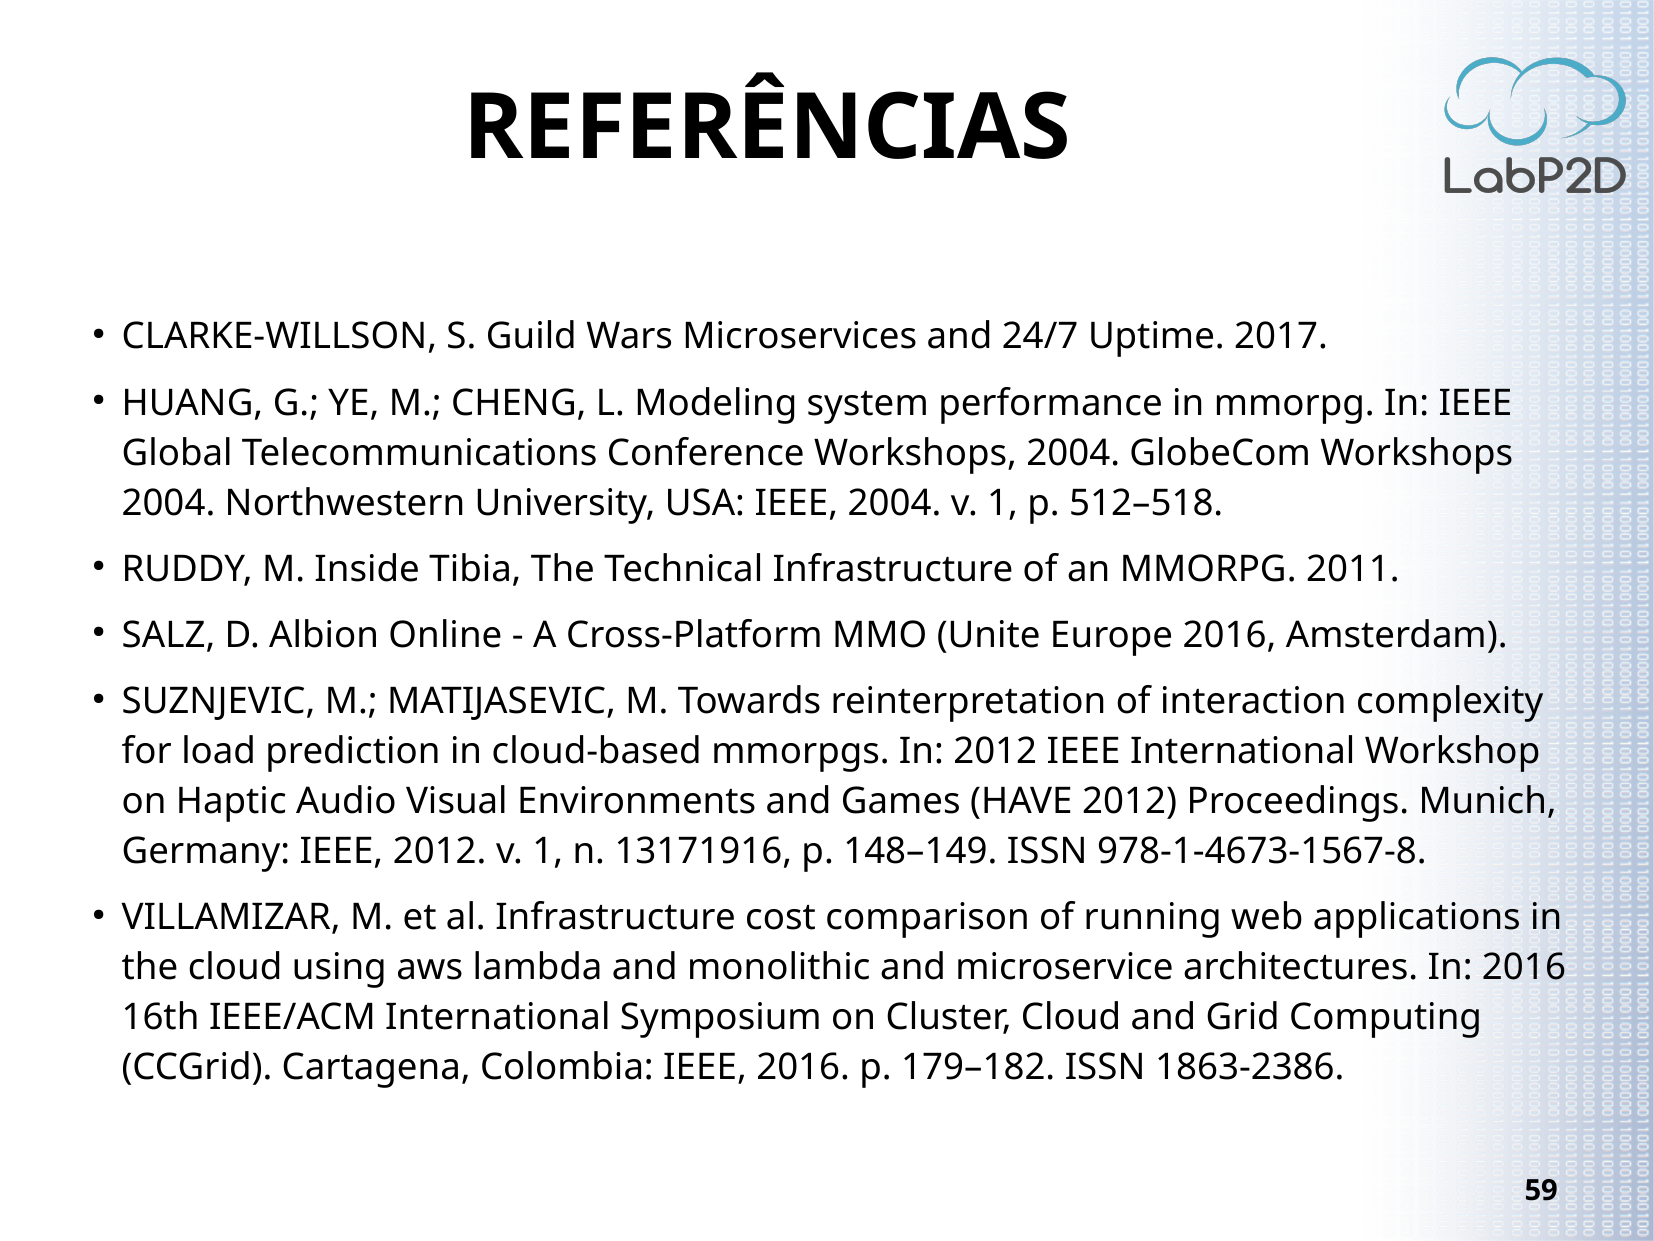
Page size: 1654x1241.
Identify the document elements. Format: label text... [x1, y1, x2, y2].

list CLARKE-WILLSON, S. Guild Wars Microservices and 24/7 Uptime. 2017. HUANG, G.; YE, M.; CHENG, L. Modeling system performance in mmorpg. In: IEEE Global Telecommunications Conference Workshops, 2004. GlobeCom Workshops 2004. Northwestern University, USA: IEEE, 2004. v. 1, p. 512–518. RUDDY, M. Inside Tibia, The Technical Infrastructure of an MMORPG. 2011. SALZ, D. Albion Online - A Cross-Platform MMO (Unite Europe 2016, Amsterdam). SUZNJEVIC, M.; MATIJASEVIC, M. Towards reinterpretation of interaction complexity for load prediction in cloud-based mmorpgs. In: 2012 IEEE International Workshop on Haptic Audio Visual Environments and Games (HAVE 2012) Proceedings. Munich, Germany: IEEE, 2012. v. 1, n. 13171916, p. 148–149. ISSN 978-1-4673-1567-8. VILLAMIZAR, M. et al. Infrastructure cost comparison of running web applications in the cloud using aws lambda and monolithic and microservice architectures. In: 2016 16th IEEE/ACM International Symposium on Cluster, Cloud and Grid Computing (CCGrid). Cartagena, Colombia: IEEE, 2016. p. 179–182. ISSN 1863-2386. [82, 290, 1571, 1111]
title REFERÊNCIAS [82, 19, 1453, 227]
picture [1360, 1, 1654, 1240]
